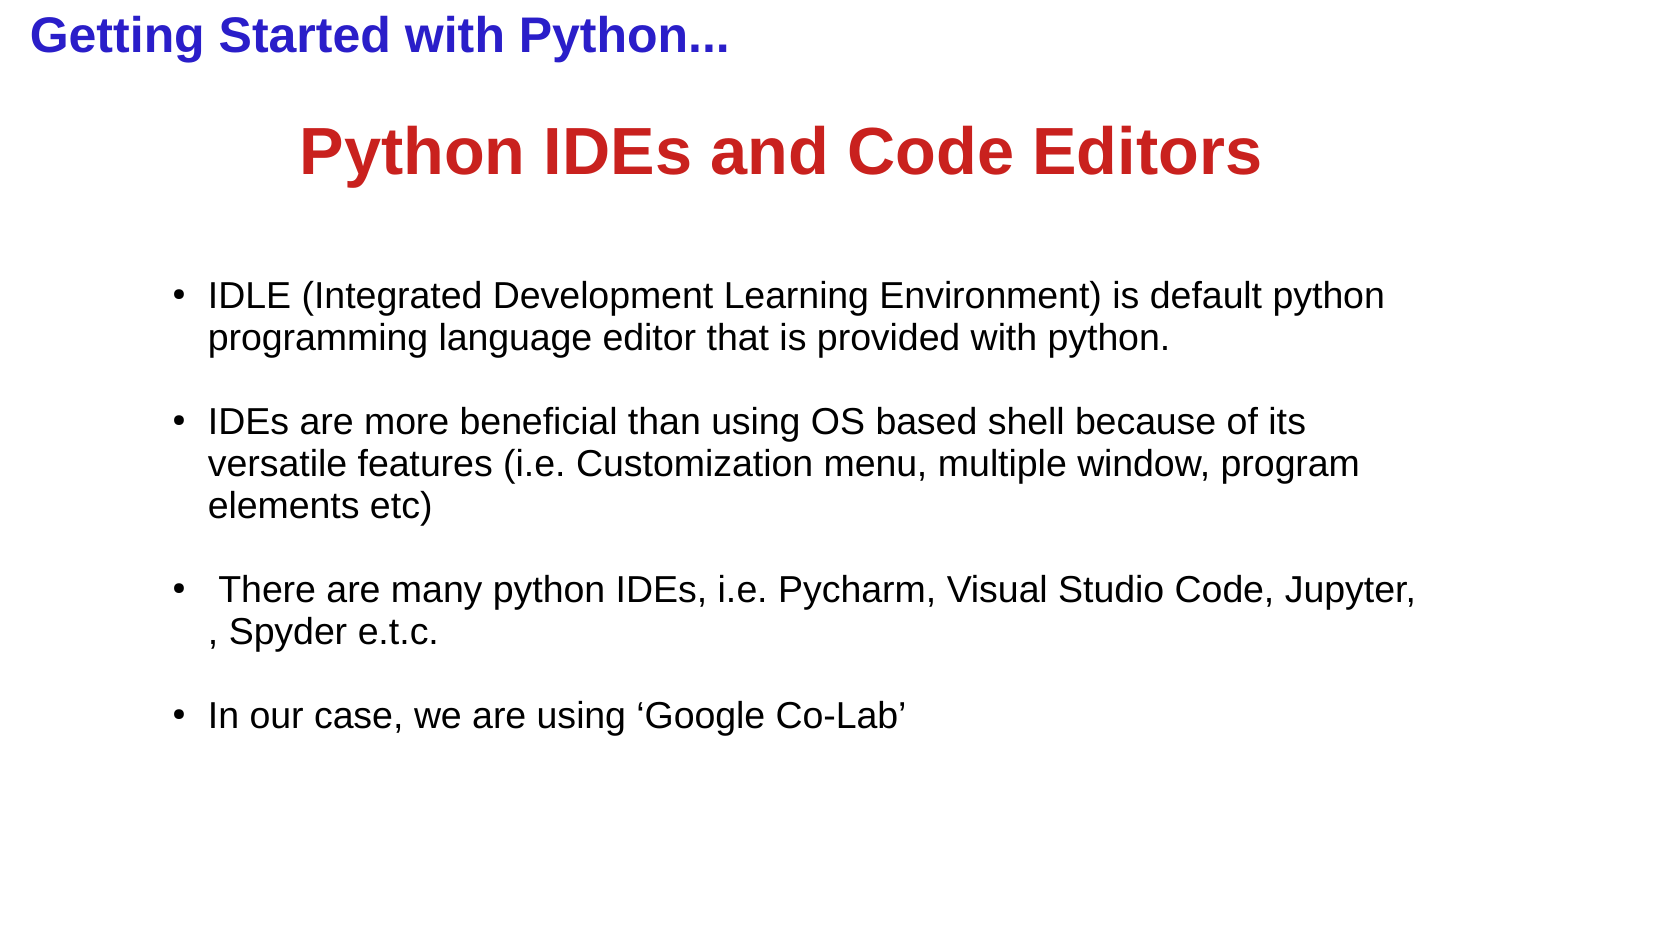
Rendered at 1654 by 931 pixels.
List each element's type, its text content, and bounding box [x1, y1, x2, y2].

text_box Getting Started with Python... [15, 0, 751, 91]
text_box Python IDEs and Code Editors [285, 106, 1366, 267]
text_box IDLE (Integrated Development Learning Environment) is default python programming language editor that is provided with python. IDEs are more beneficial than using OS based shell because of its versatile features (i.e. Customization menu, multiple window, program elements etc) There are many python IDEs, i.e. Pycharm, Visual Studio Code, Jupyter, , Spyder e.t.c. In our case, we are using ‘Google Co-Lab’ [157, 267, 1433, 744]
